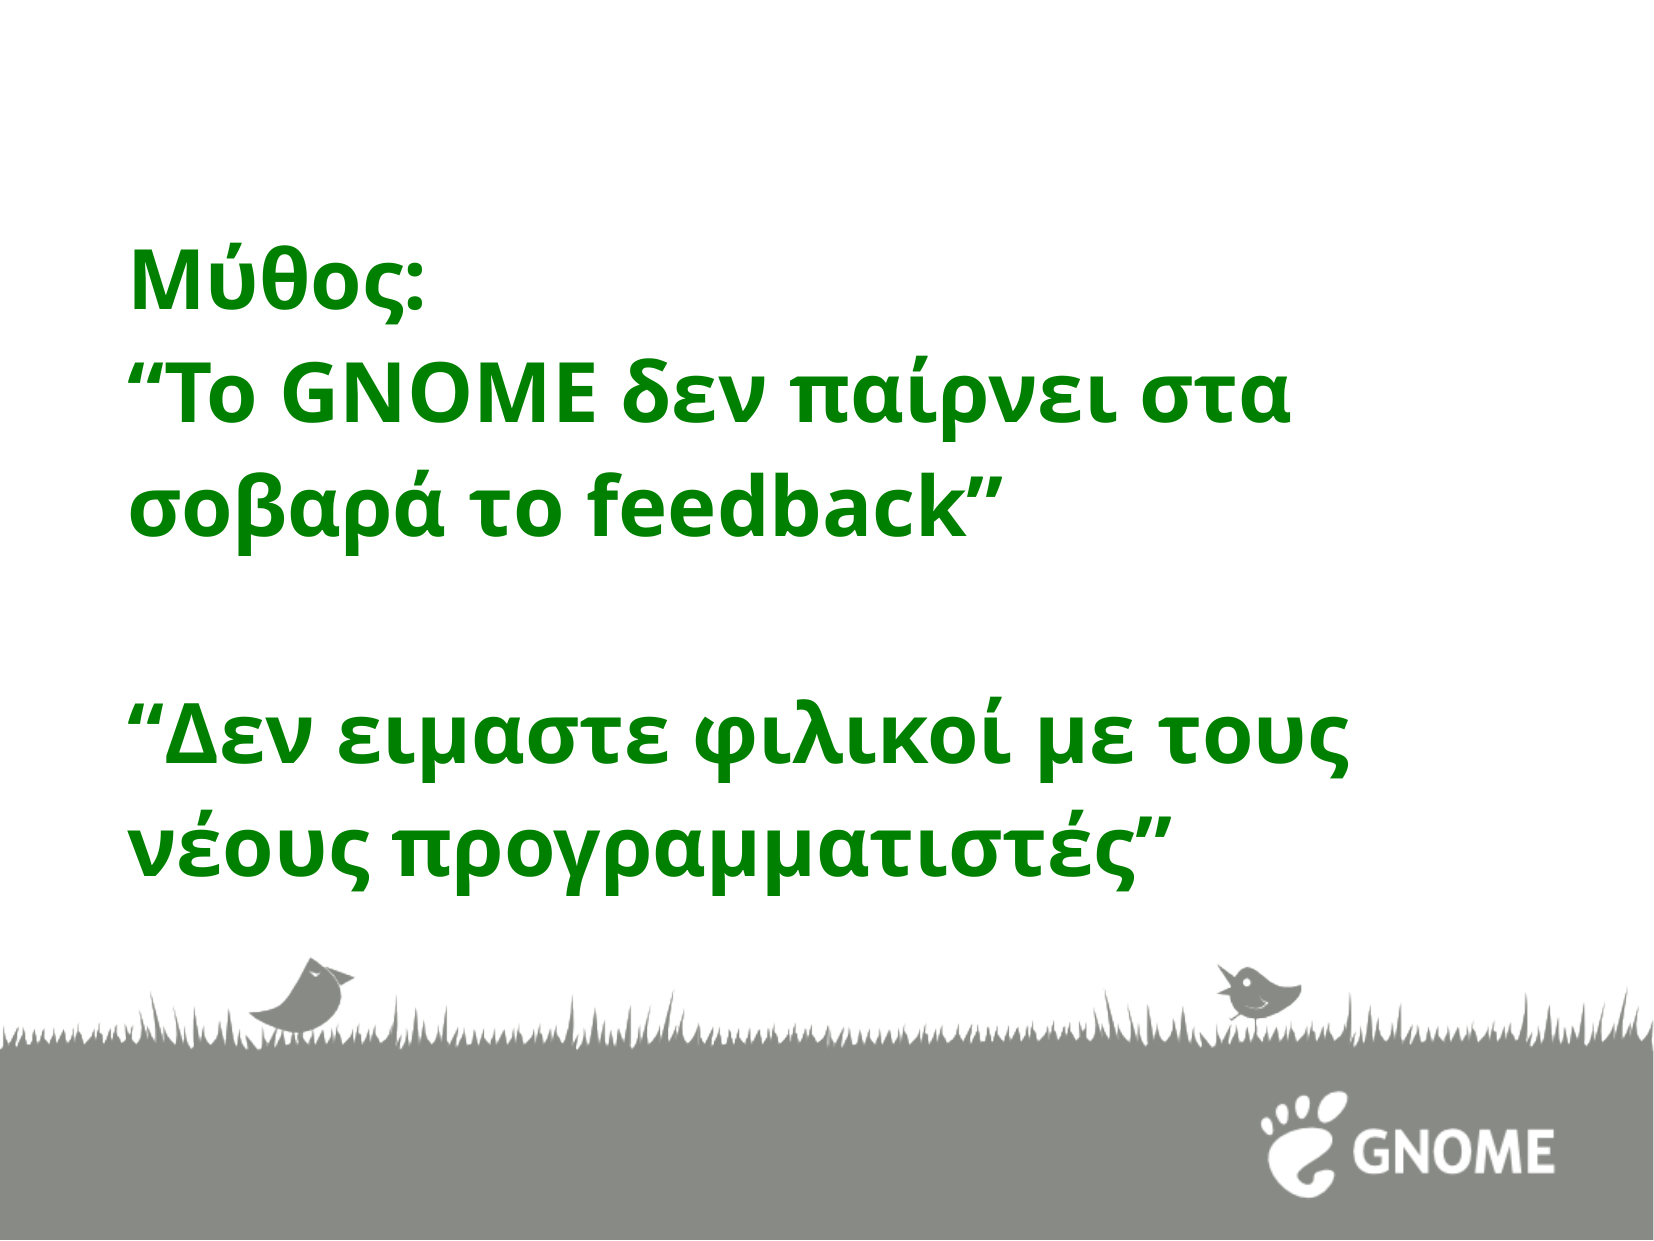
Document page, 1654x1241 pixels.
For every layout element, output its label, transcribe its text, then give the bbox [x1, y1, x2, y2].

picture [0, 0, 1654, 1241]
text_box Μύθος: “Το GNOME δεν παίρνει στα σοβαρά το feedback” “Δεν ειμαστε φιλικοί με τους νέους προγραμματιστές” [112, 212, 1613, 909]
